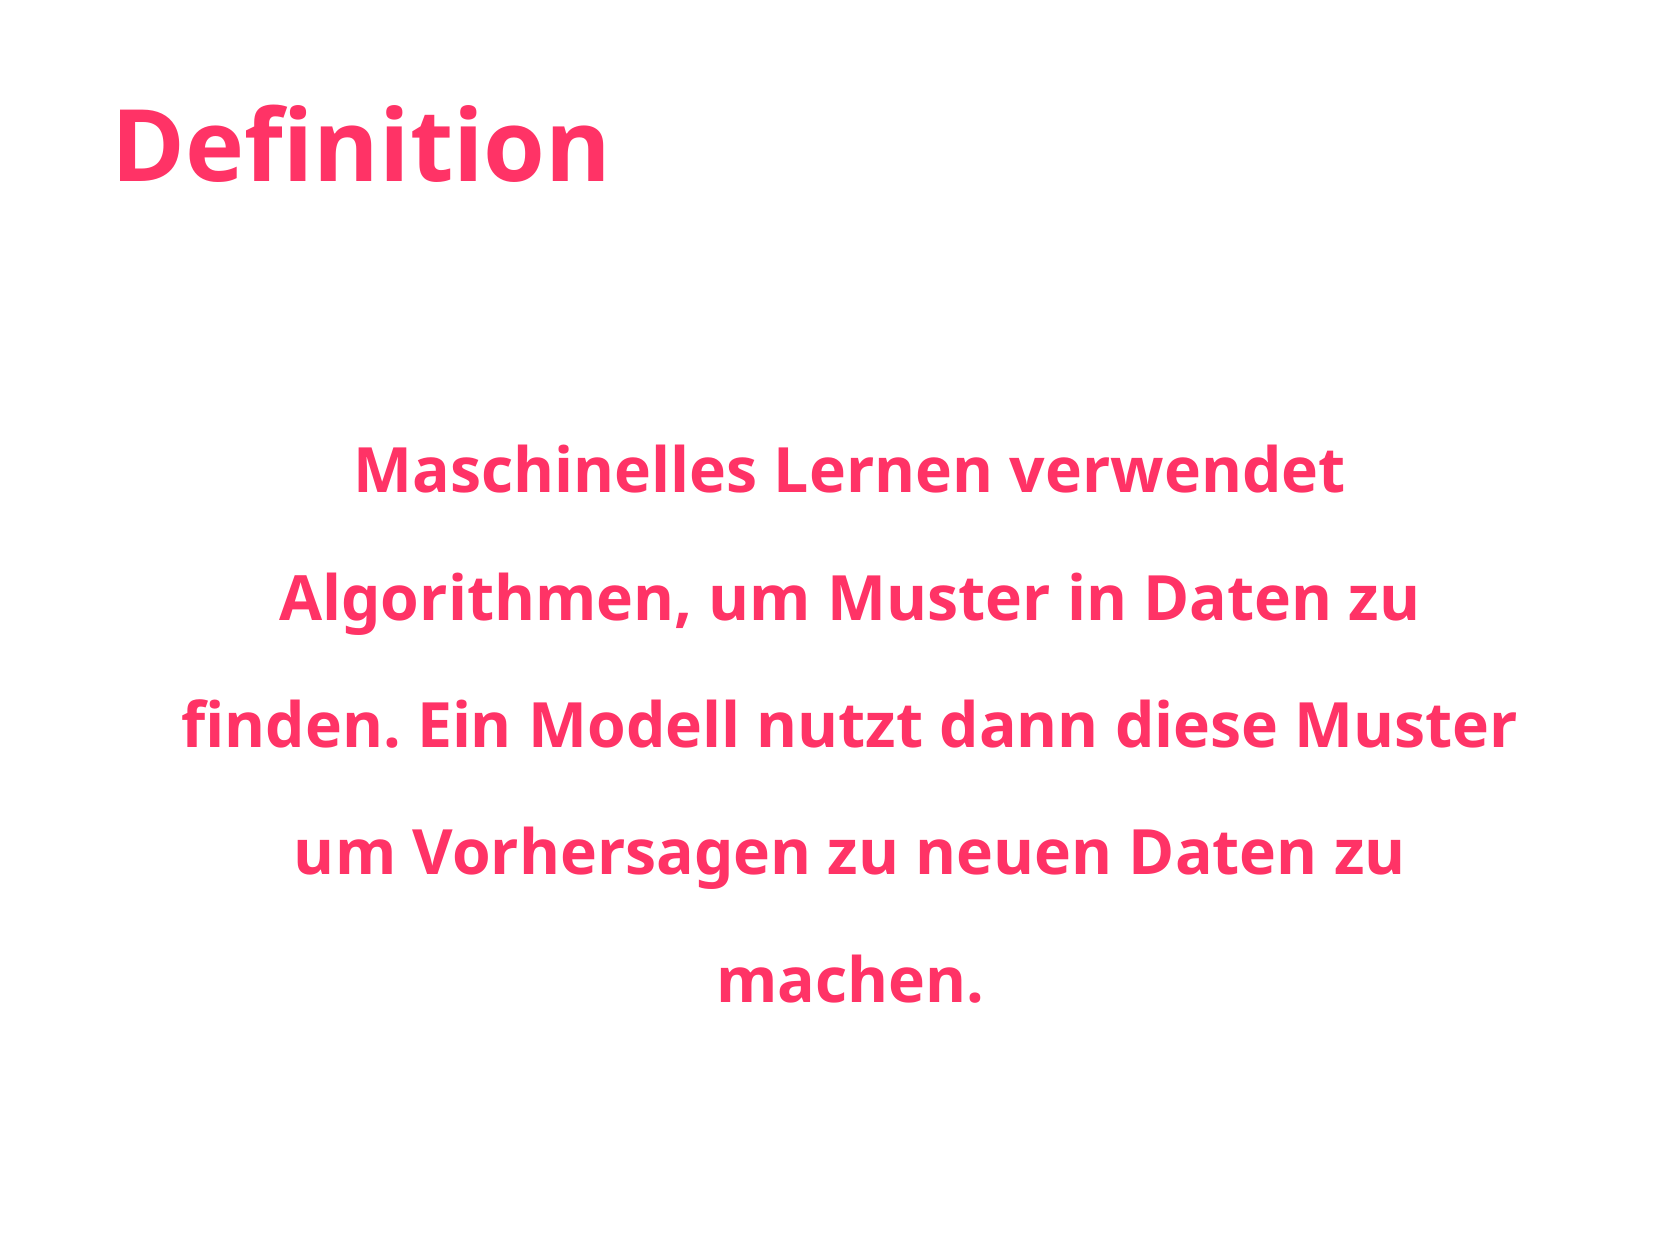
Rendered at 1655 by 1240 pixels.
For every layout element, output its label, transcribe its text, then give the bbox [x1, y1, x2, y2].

title Maschinelles Lernen verwendet Algorithmen, um Muster in Daten zu finden. Ein Modell nutzt dann diese Muster um Vorhersagen zu neuen Daten zu machen. [135, 434, 1531, 970]
text_box Definition [96, 67, 1447, 195]
